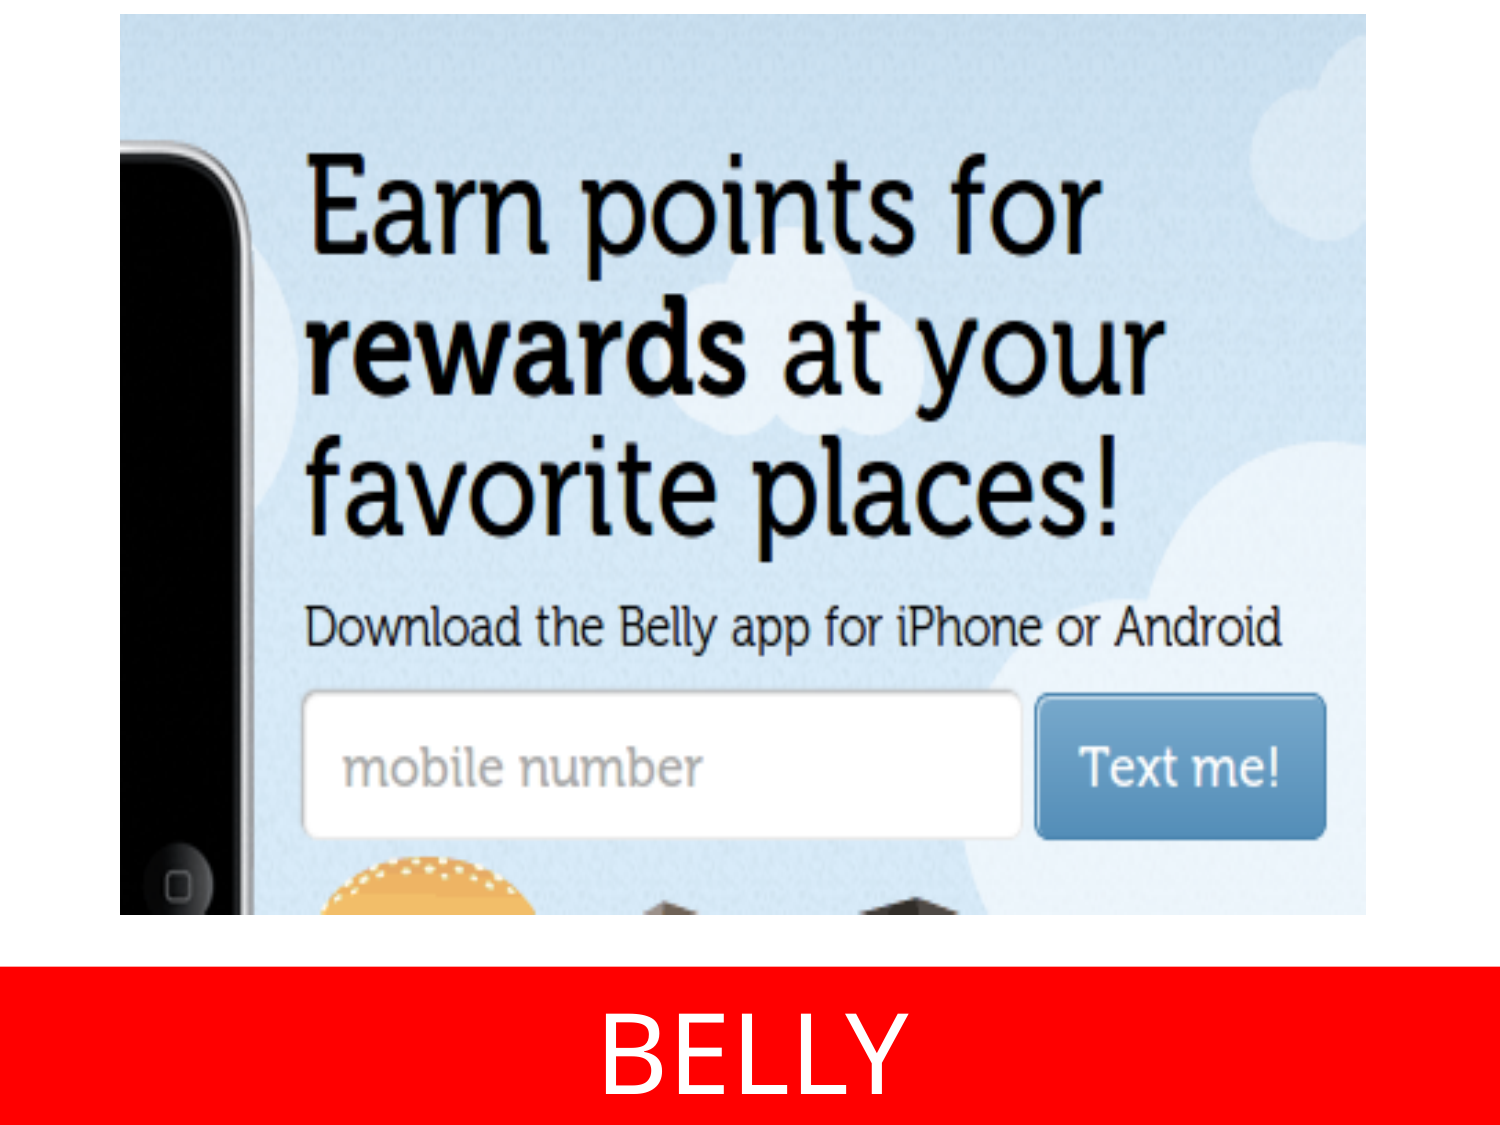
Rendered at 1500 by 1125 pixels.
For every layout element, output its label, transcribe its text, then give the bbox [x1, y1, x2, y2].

list BELLY [28, 974, 1478, 1125]
picture [120, 14, 1366, 916]
